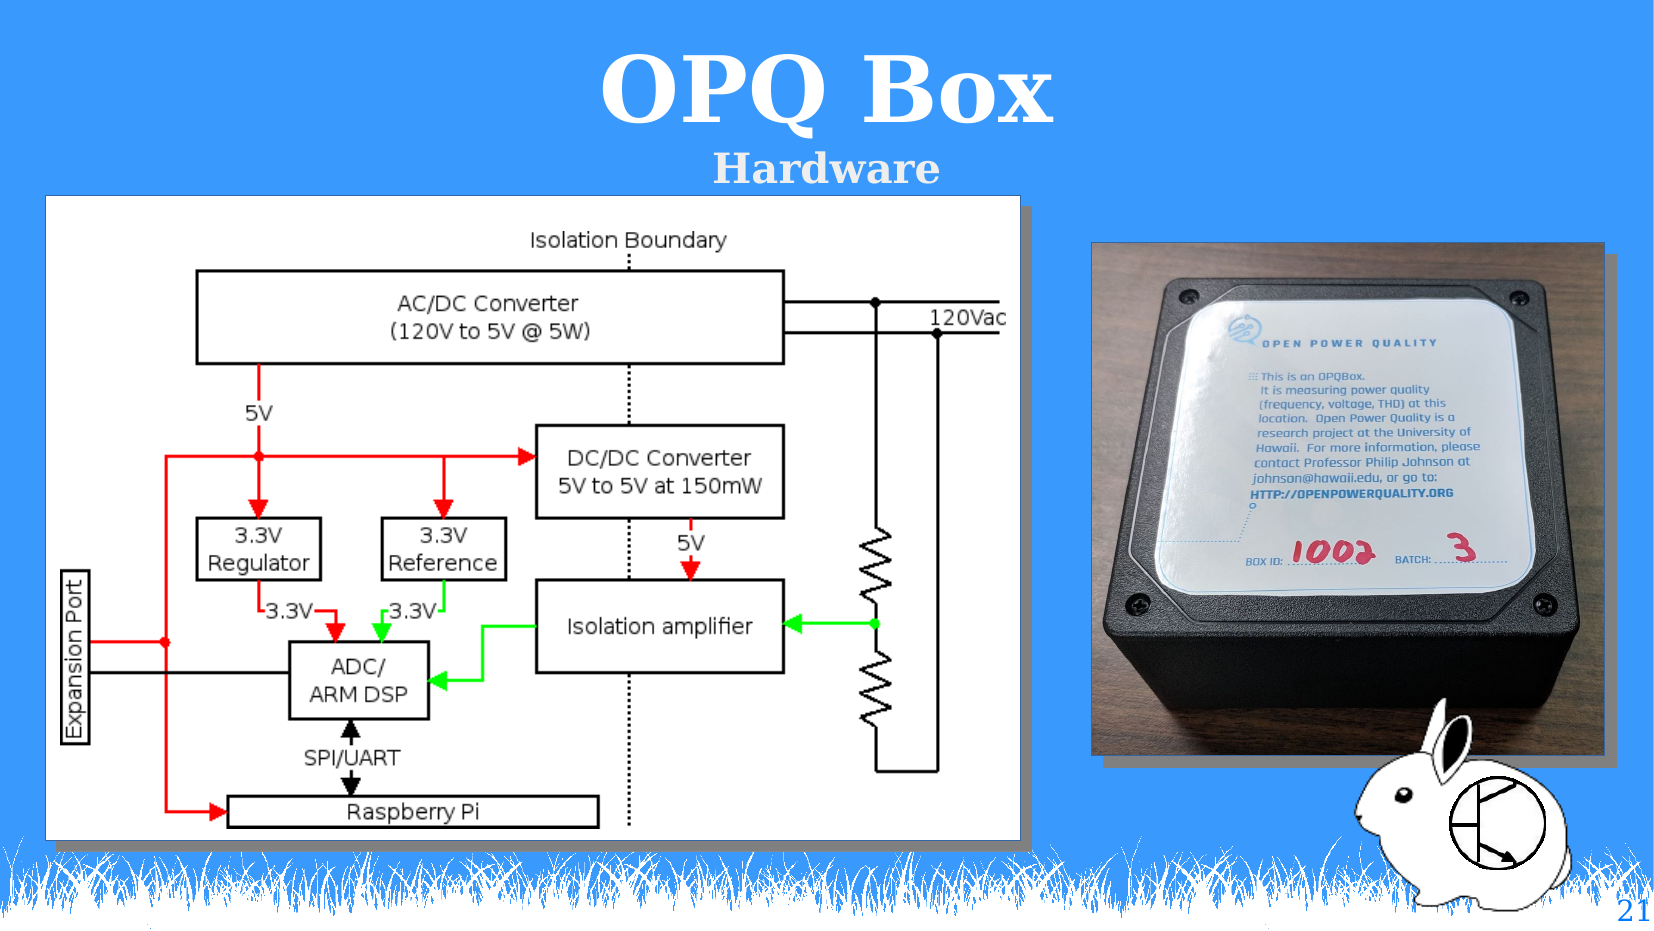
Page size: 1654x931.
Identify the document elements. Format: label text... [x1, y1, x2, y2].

picture [0, 0, 1654, 931]
title OPQ Box Hardware [82, 36, 1571, 194]
text_box [45, 195, 1021, 841]
